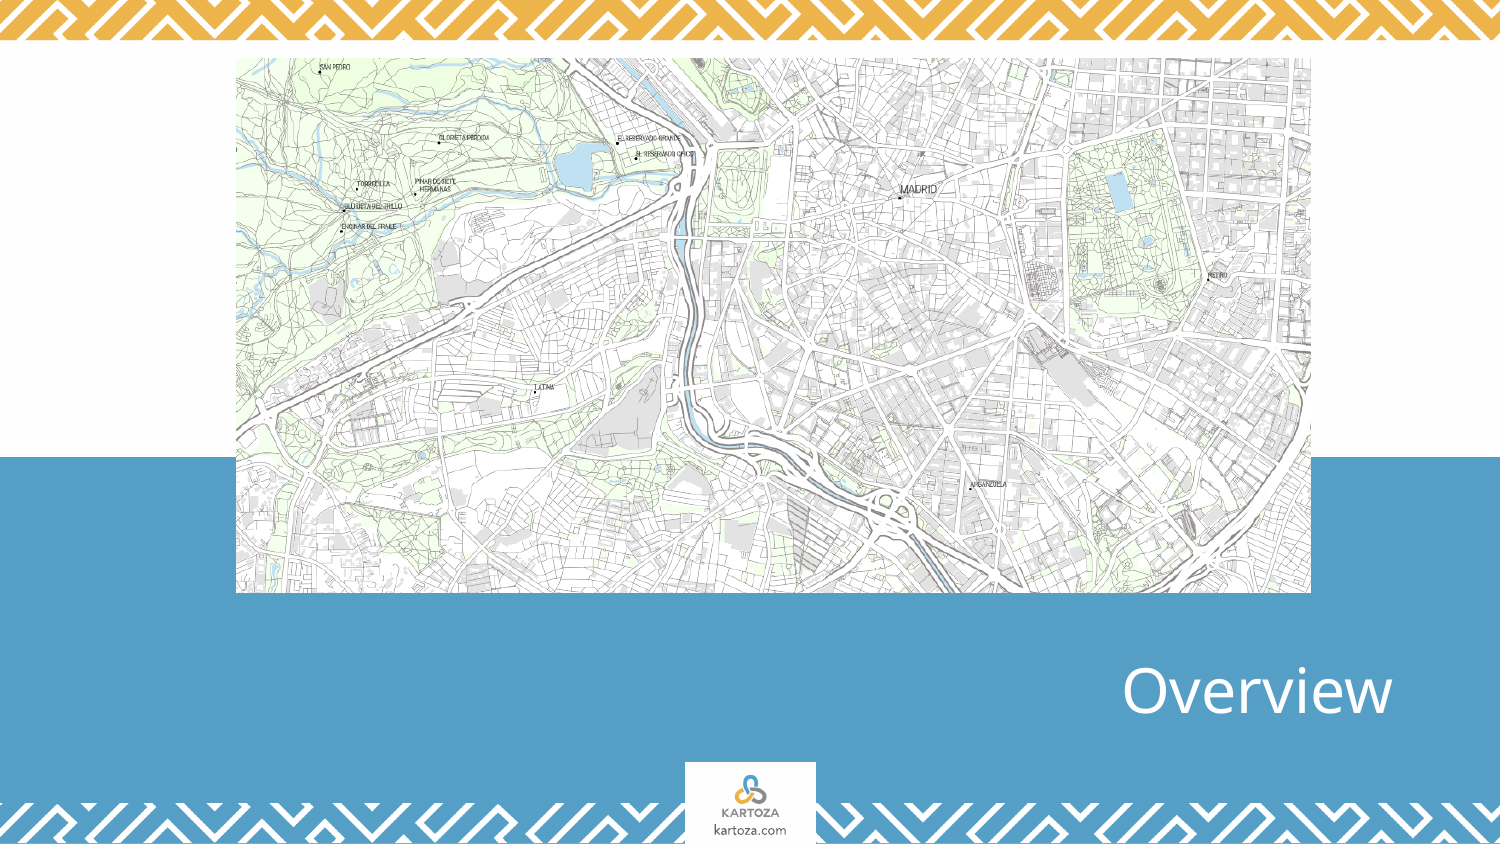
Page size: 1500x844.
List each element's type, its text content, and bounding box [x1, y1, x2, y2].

title Overview [108, 610, 1394, 768]
picture [0, 0, 1500, 844]
